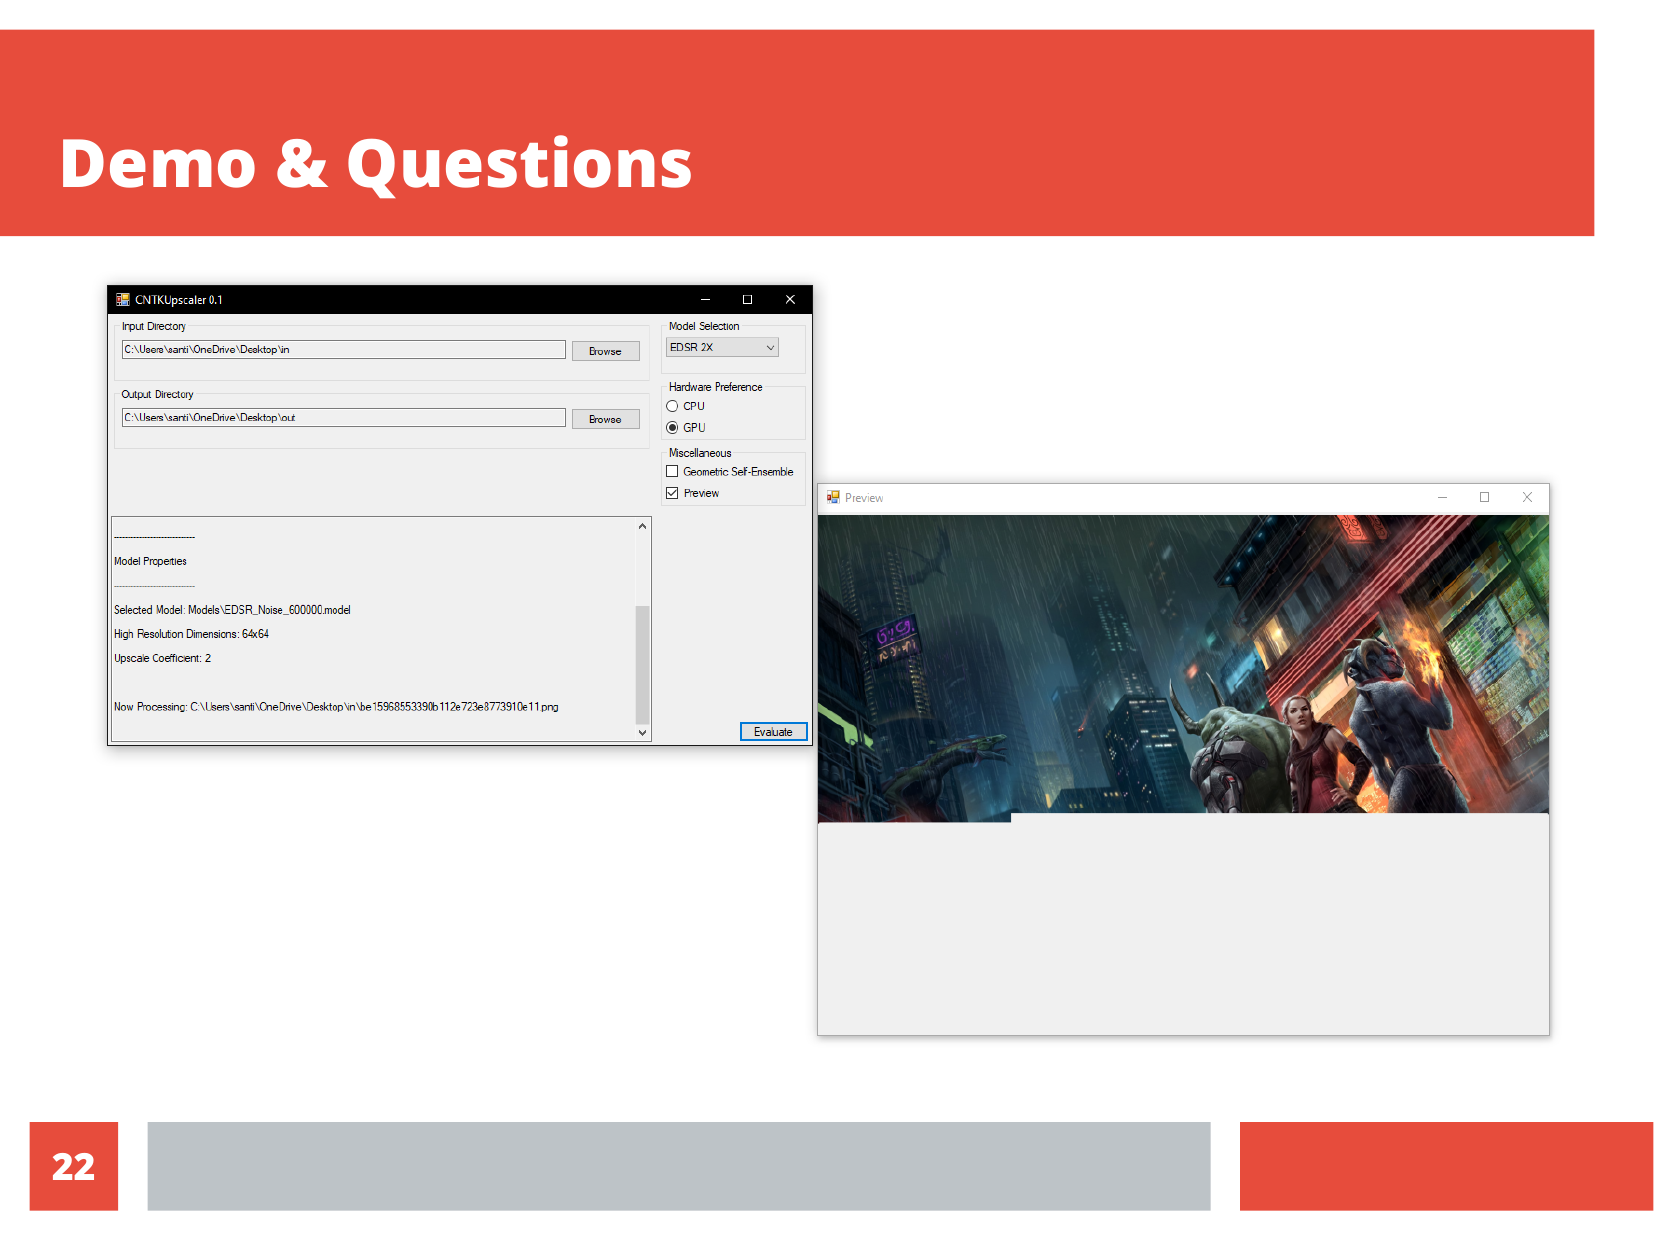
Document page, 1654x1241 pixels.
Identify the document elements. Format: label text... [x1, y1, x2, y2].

picture [75, 254, 1580, 1071]
title Demo & Questions [59, 59, 1595, 207]
